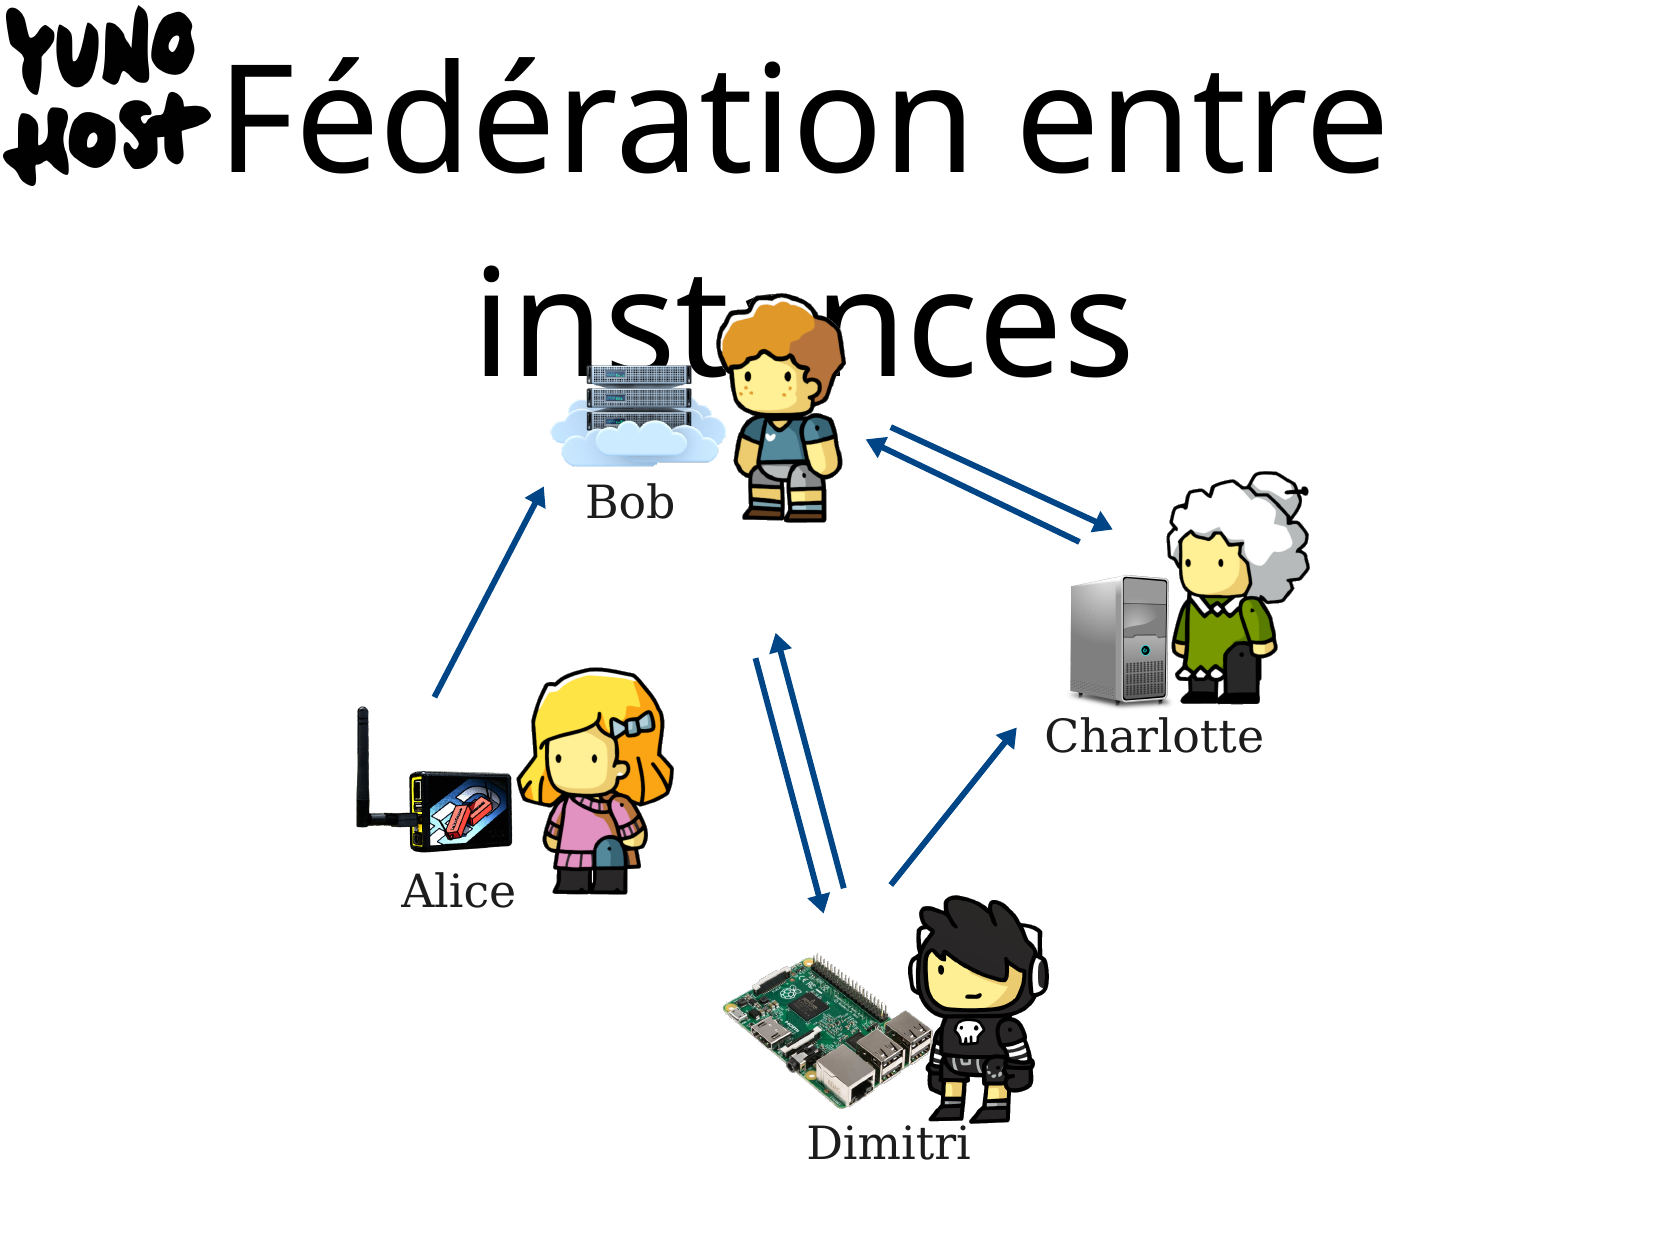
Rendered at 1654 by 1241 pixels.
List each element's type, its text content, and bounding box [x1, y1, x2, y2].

text_box Dimitri [791, 1109, 1005, 1184]
picture [544, 290, 848, 523]
text_box Charlotte [1029, 703, 1303, 778]
text_box Alice [386, 857, 545, 932]
text_box Bob [570, 468, 702, 544]
picture [1063, 466, 1314, 705]
picture [718, 895, 1049, 1124]
picture [3, 5, 60, 186]
title Le FuturTM Fédération entre instances [60, 1, 1549, 228]
picture [340, 664, 674, 895]
